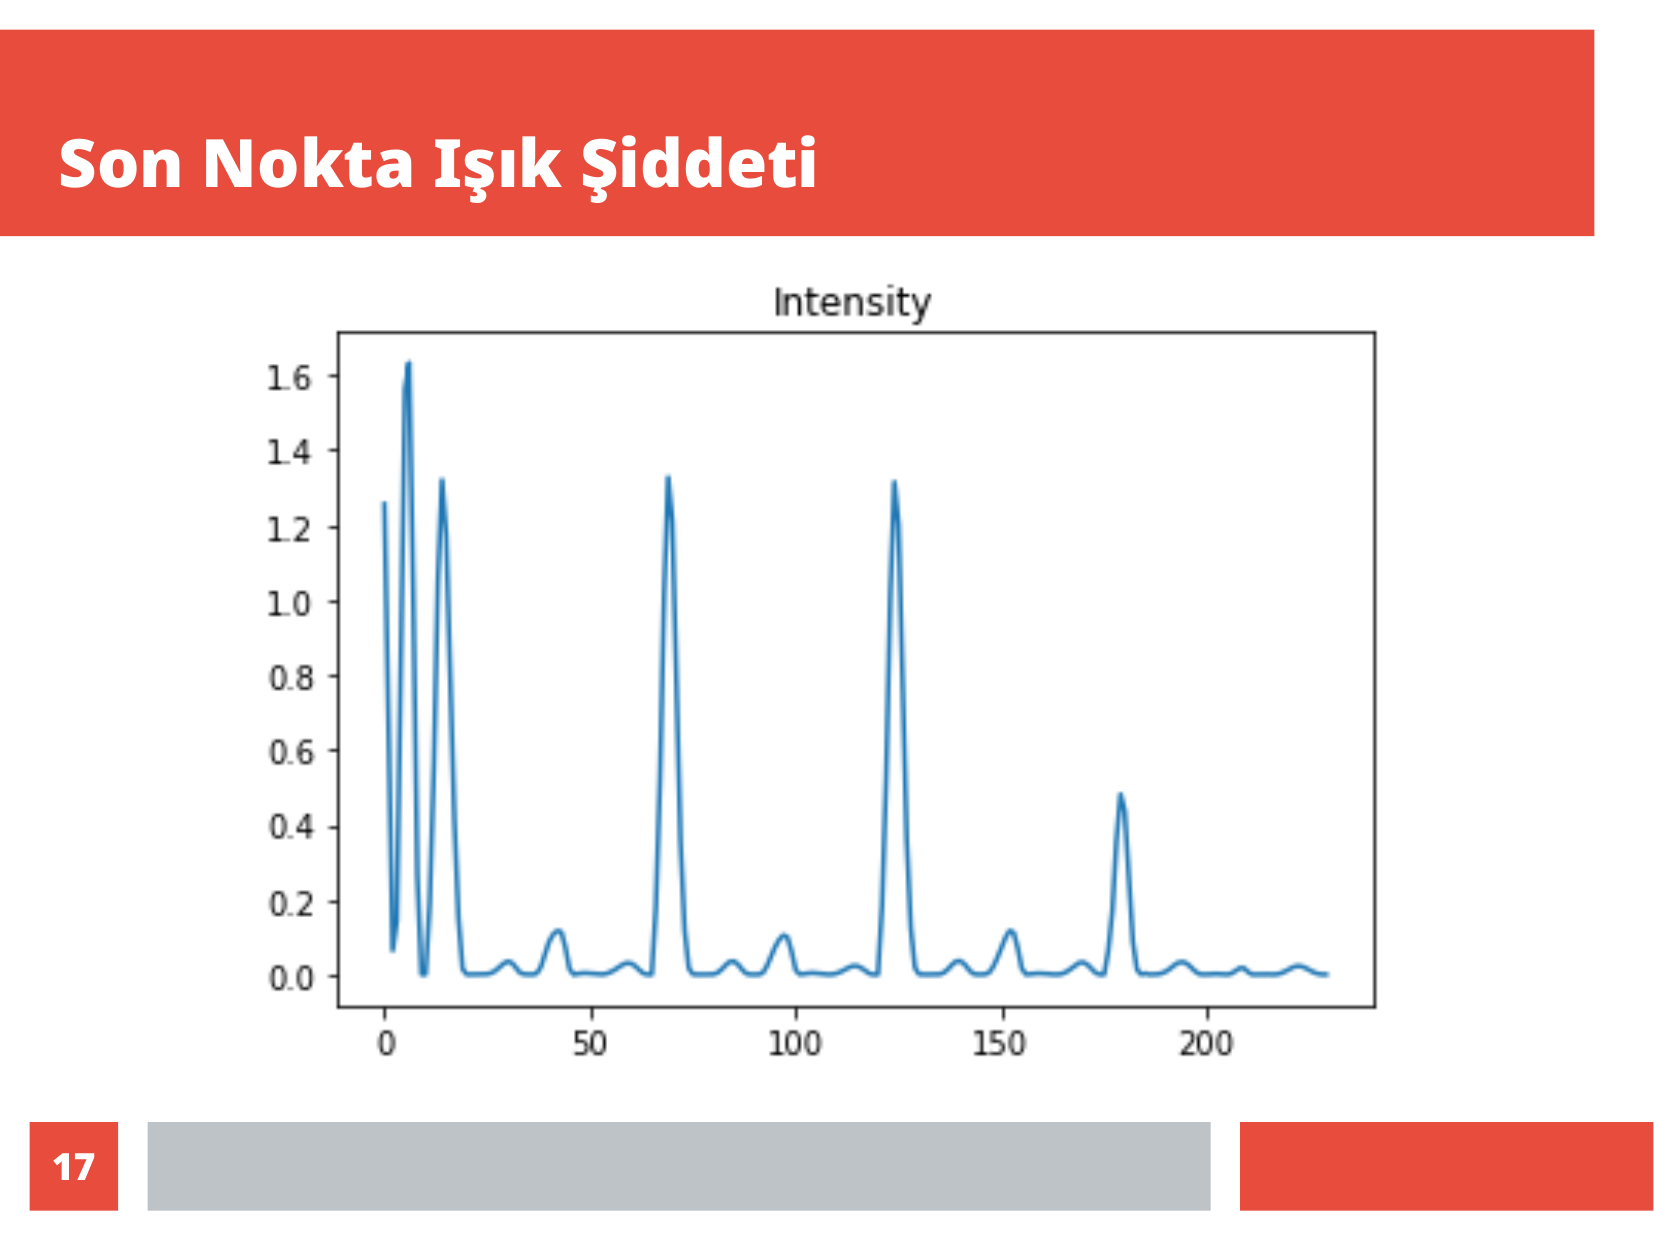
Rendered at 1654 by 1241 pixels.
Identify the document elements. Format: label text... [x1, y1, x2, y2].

title Son Nokta Işık Şiddeti [59, 59, 1595, 207]
picture [245, 263, 1396, 1081]
